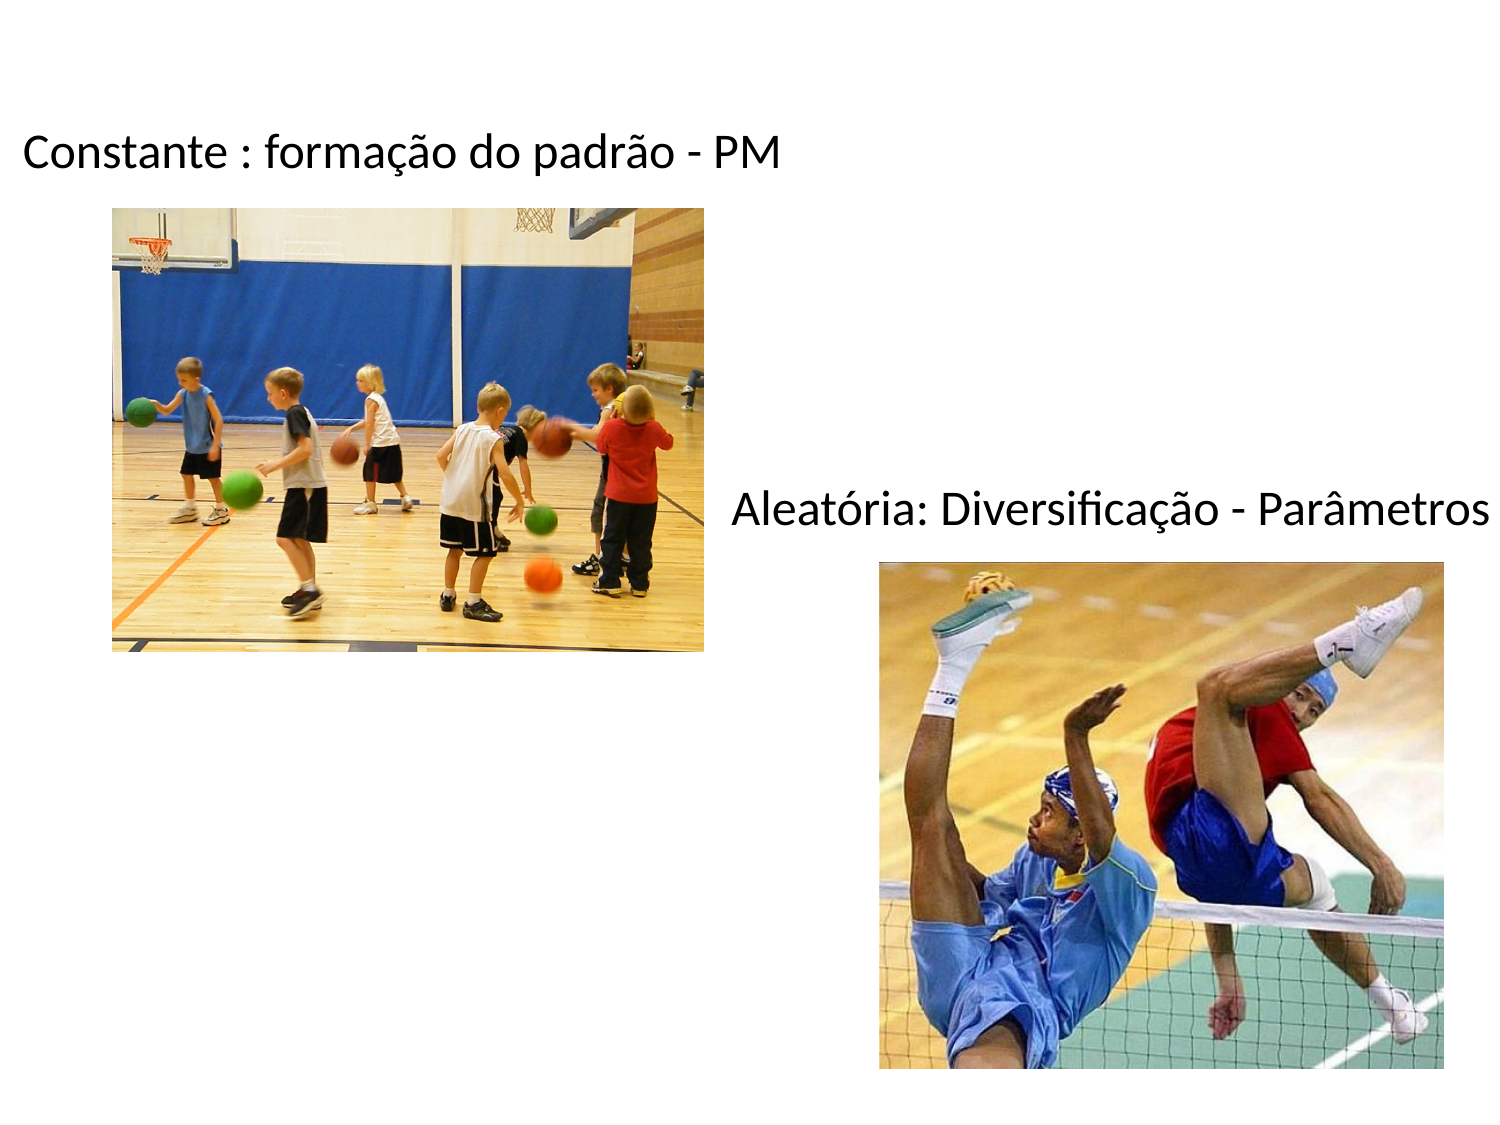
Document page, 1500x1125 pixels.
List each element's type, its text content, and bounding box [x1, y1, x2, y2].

text_box Aleatória: Diversificação - Parâmetros [716, 468, 1500, 544]
picture [879, 562, 1444, 1069]
picture [112, 208, 704, 652]
text_box Constante : formação do padrão - PM [8, 111, 809, 186]
